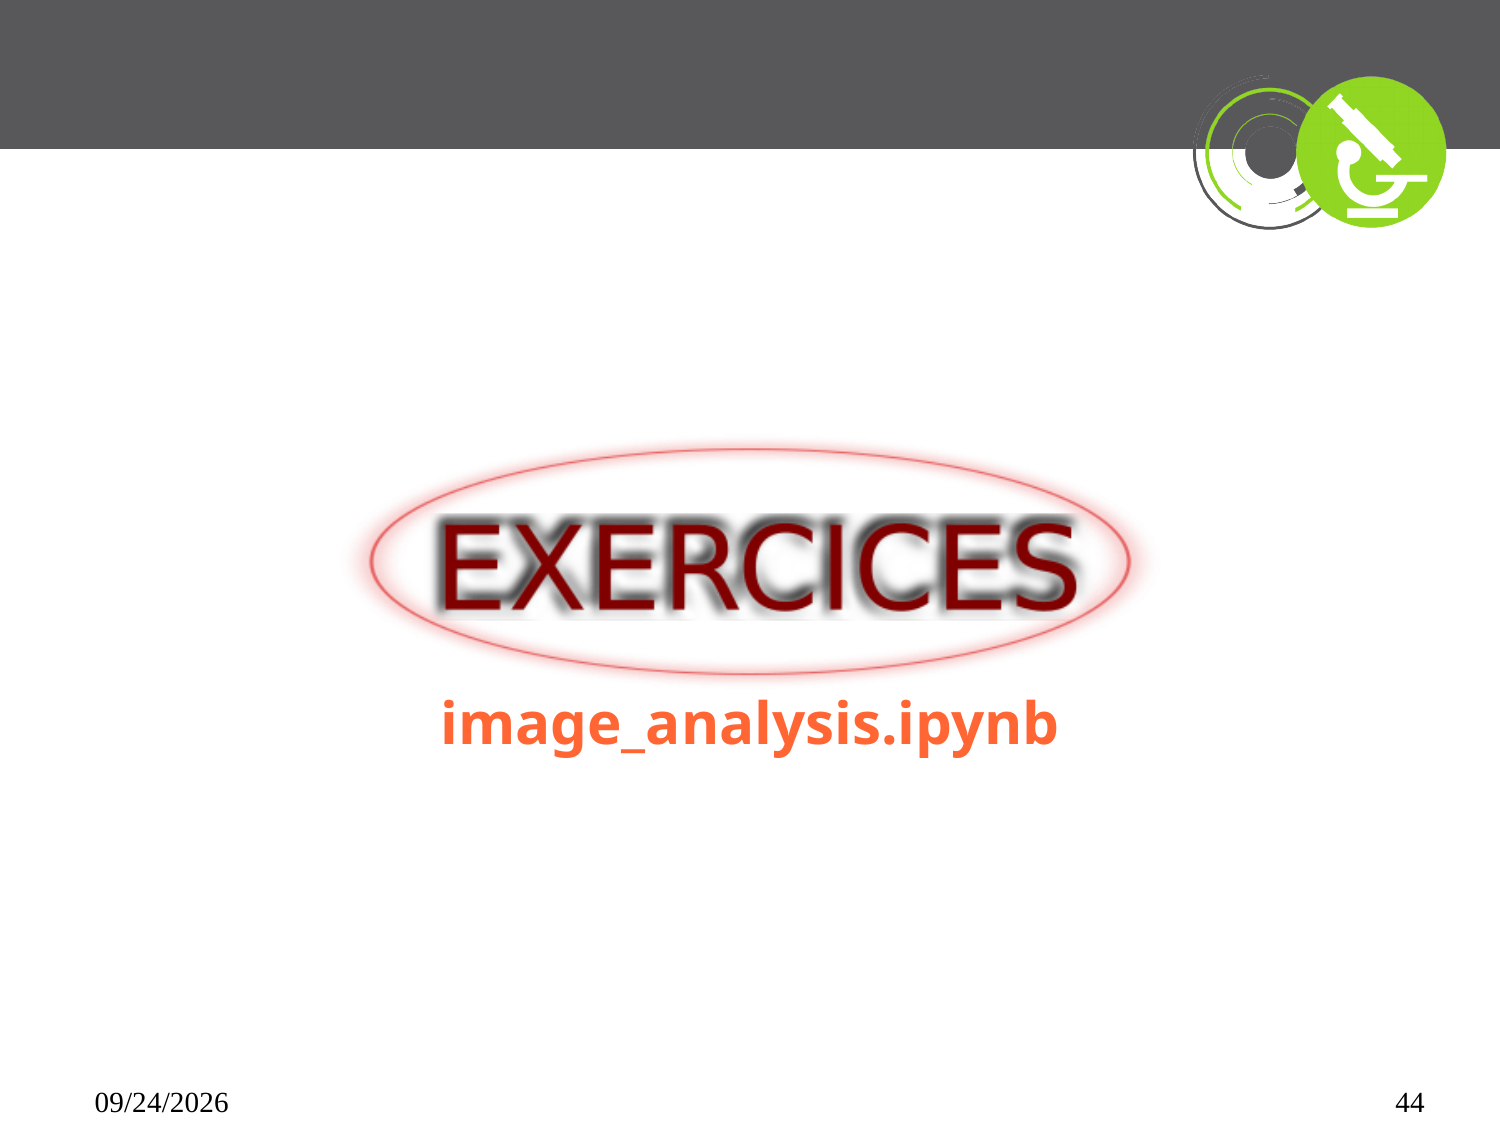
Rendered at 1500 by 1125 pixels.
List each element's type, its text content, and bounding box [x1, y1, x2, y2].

picture [296, 427, 1205, 698]
picture [1188, 69, 1453, 236]
text_box image_analysis.ipynb [385, 688, 1115, 756]
